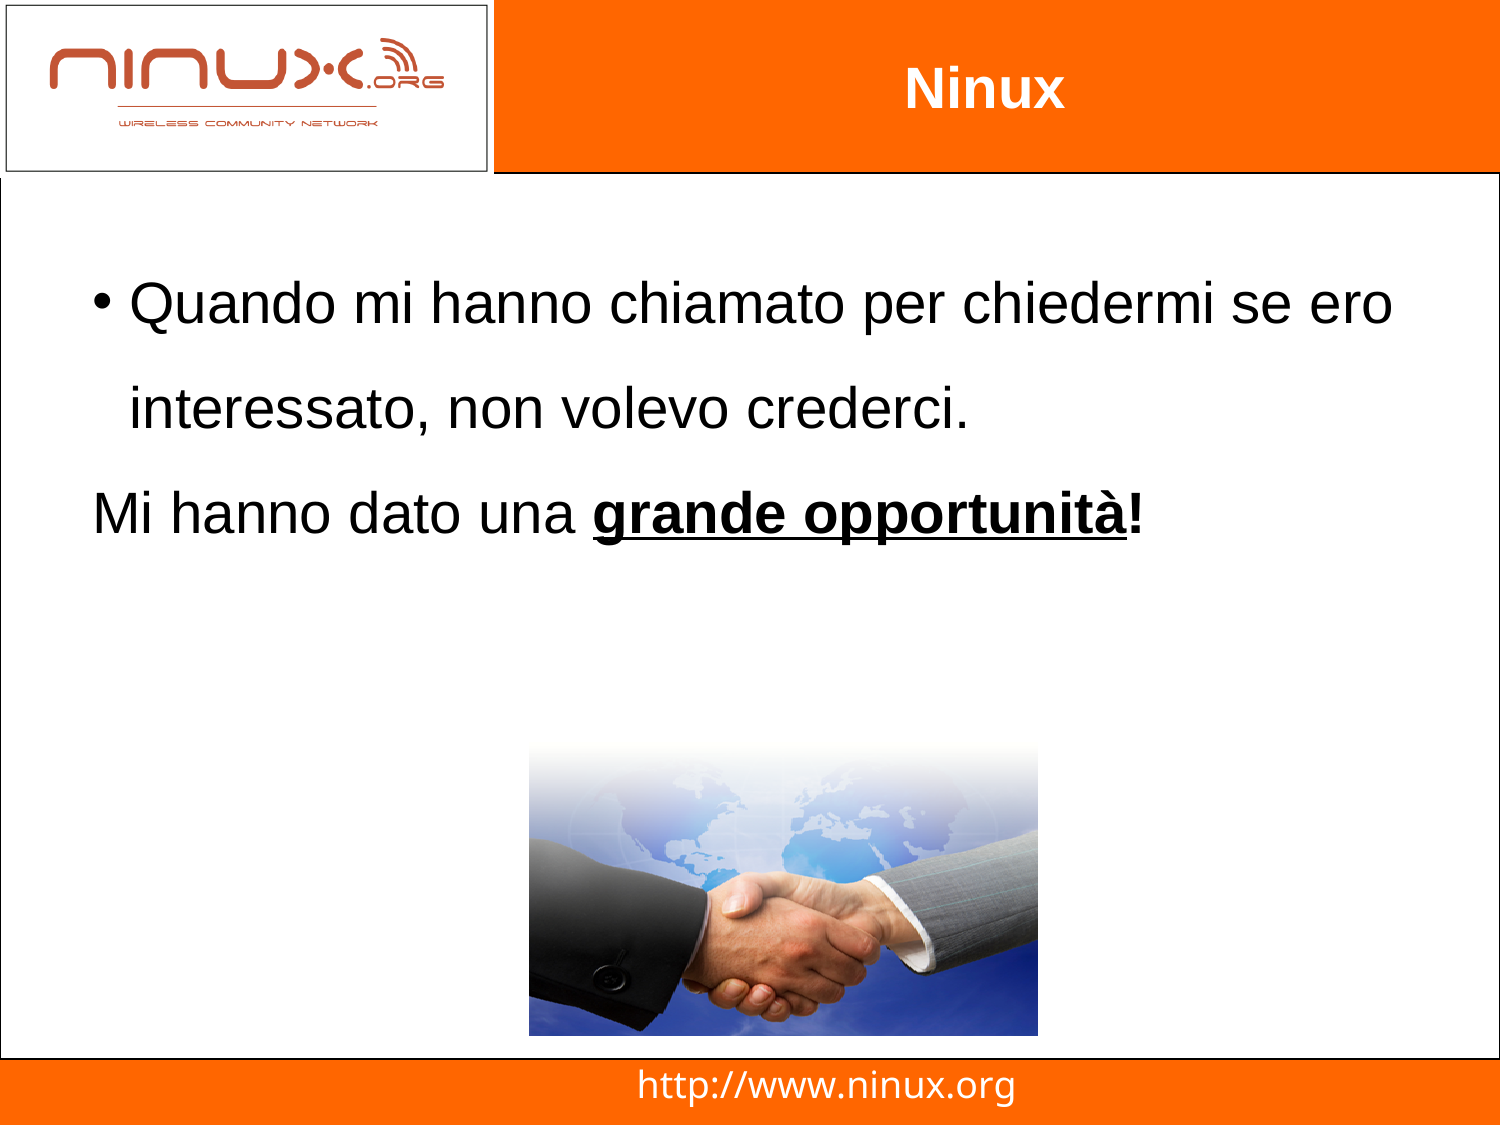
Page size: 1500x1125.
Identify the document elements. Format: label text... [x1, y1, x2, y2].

picture [529, 742, 1038, 1036]
text_box http://www.ninux.org [621, 1053, 1159, 1125]
text_box Quando mi hanno chiamato per chiedermi se ero interessato, non volevo crederci. Mi hanno dato una grande opportunità! [40, 152, 1500, 588]
title Ninux [483, 17, 1489, 152]
picture [0, 0, 494, 178]
